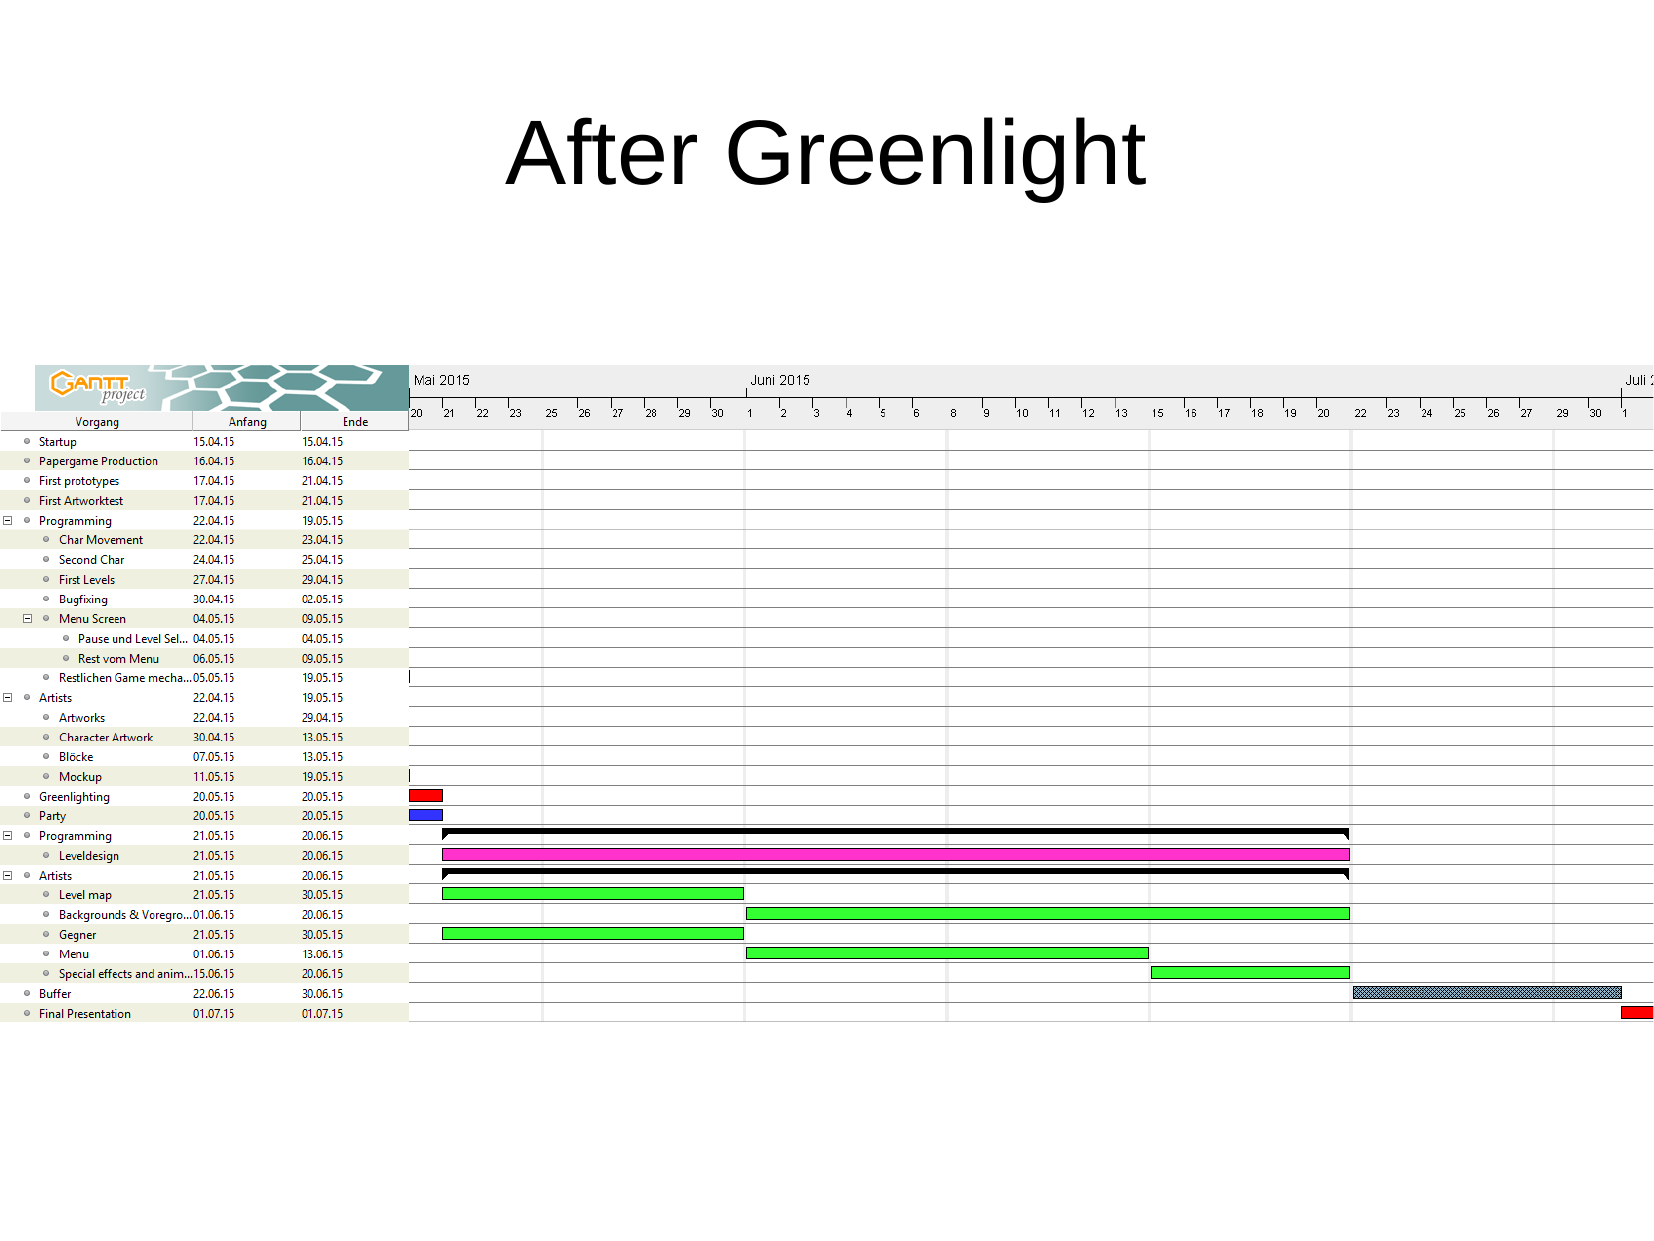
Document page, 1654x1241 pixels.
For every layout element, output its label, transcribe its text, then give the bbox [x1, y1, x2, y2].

picture [0, 318, 1654, 1022]
title After Greenlight [82, 49, 1571, 257]
